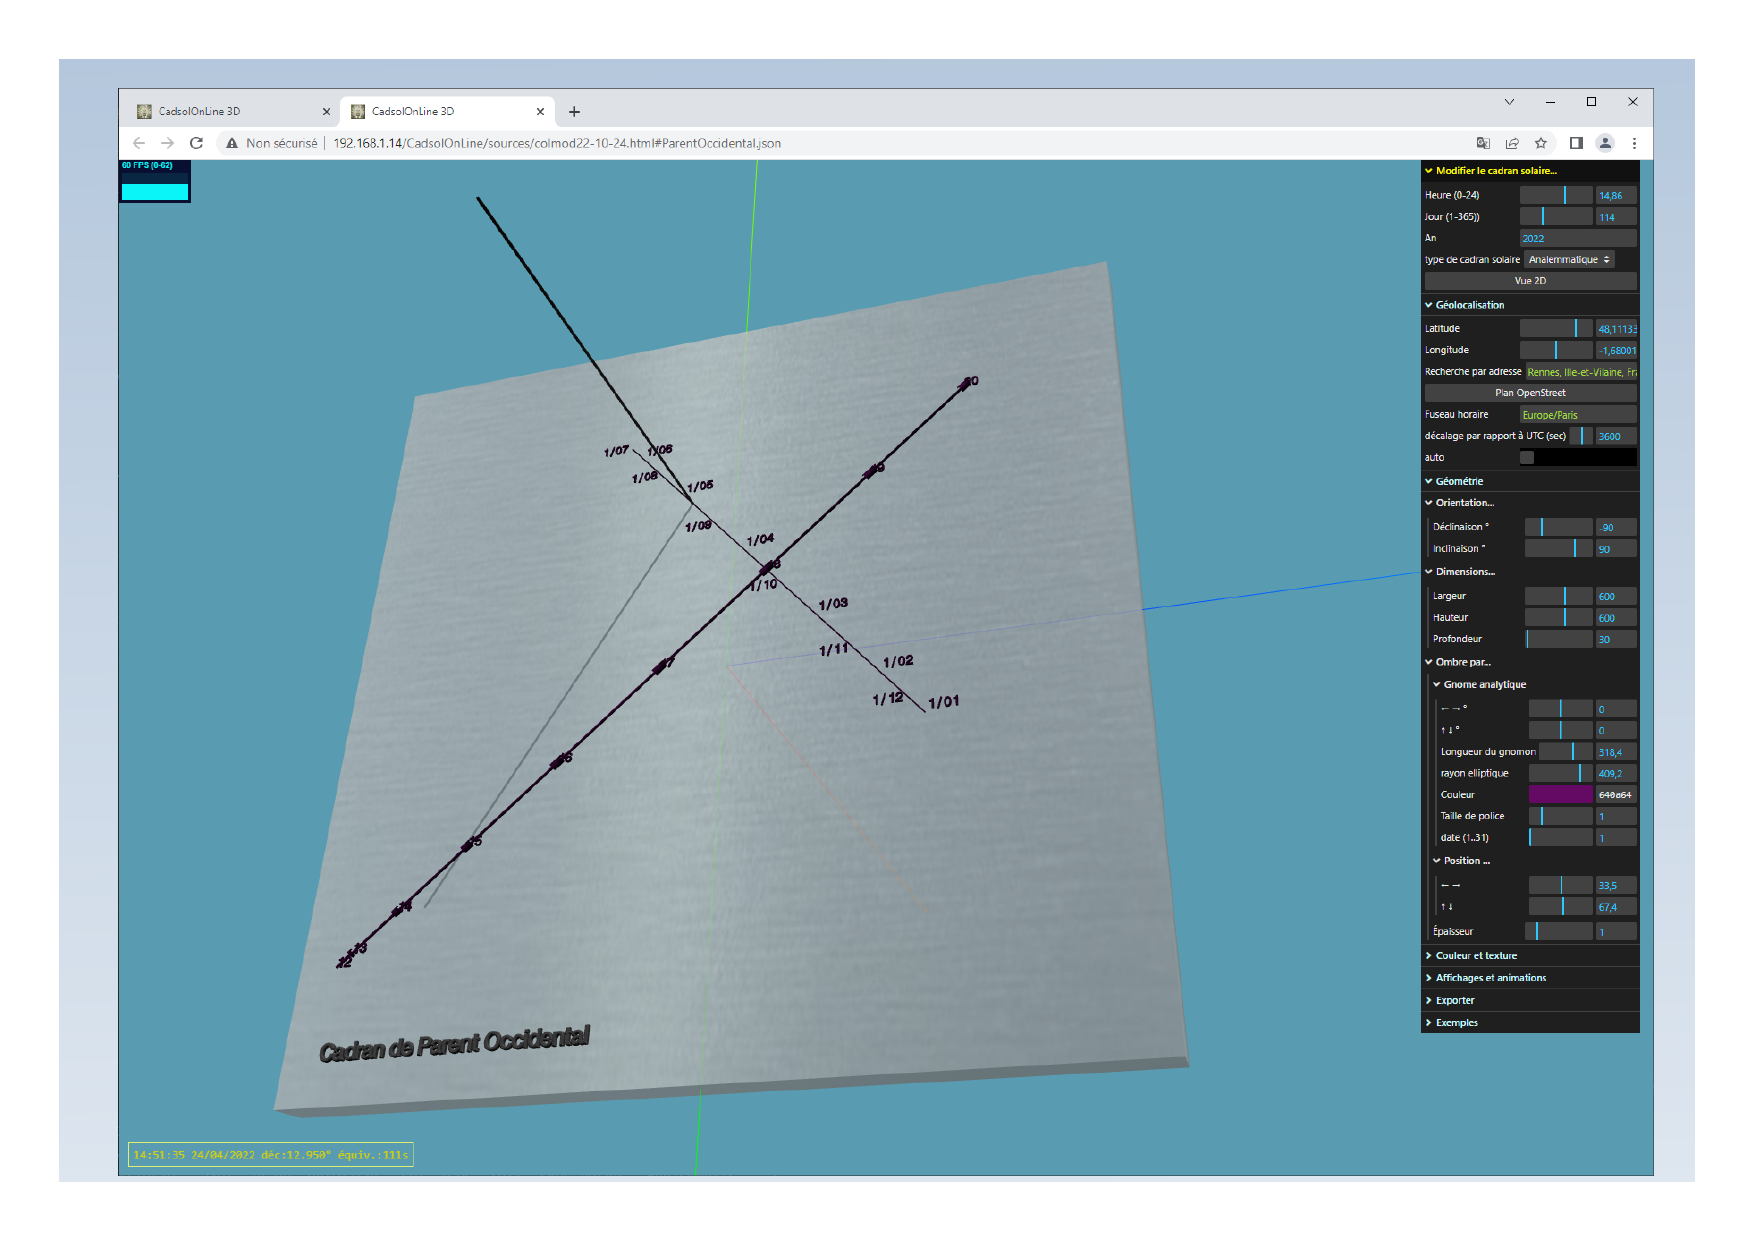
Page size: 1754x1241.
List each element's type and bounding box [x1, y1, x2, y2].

picture [118, 88, 1654, 1176]
